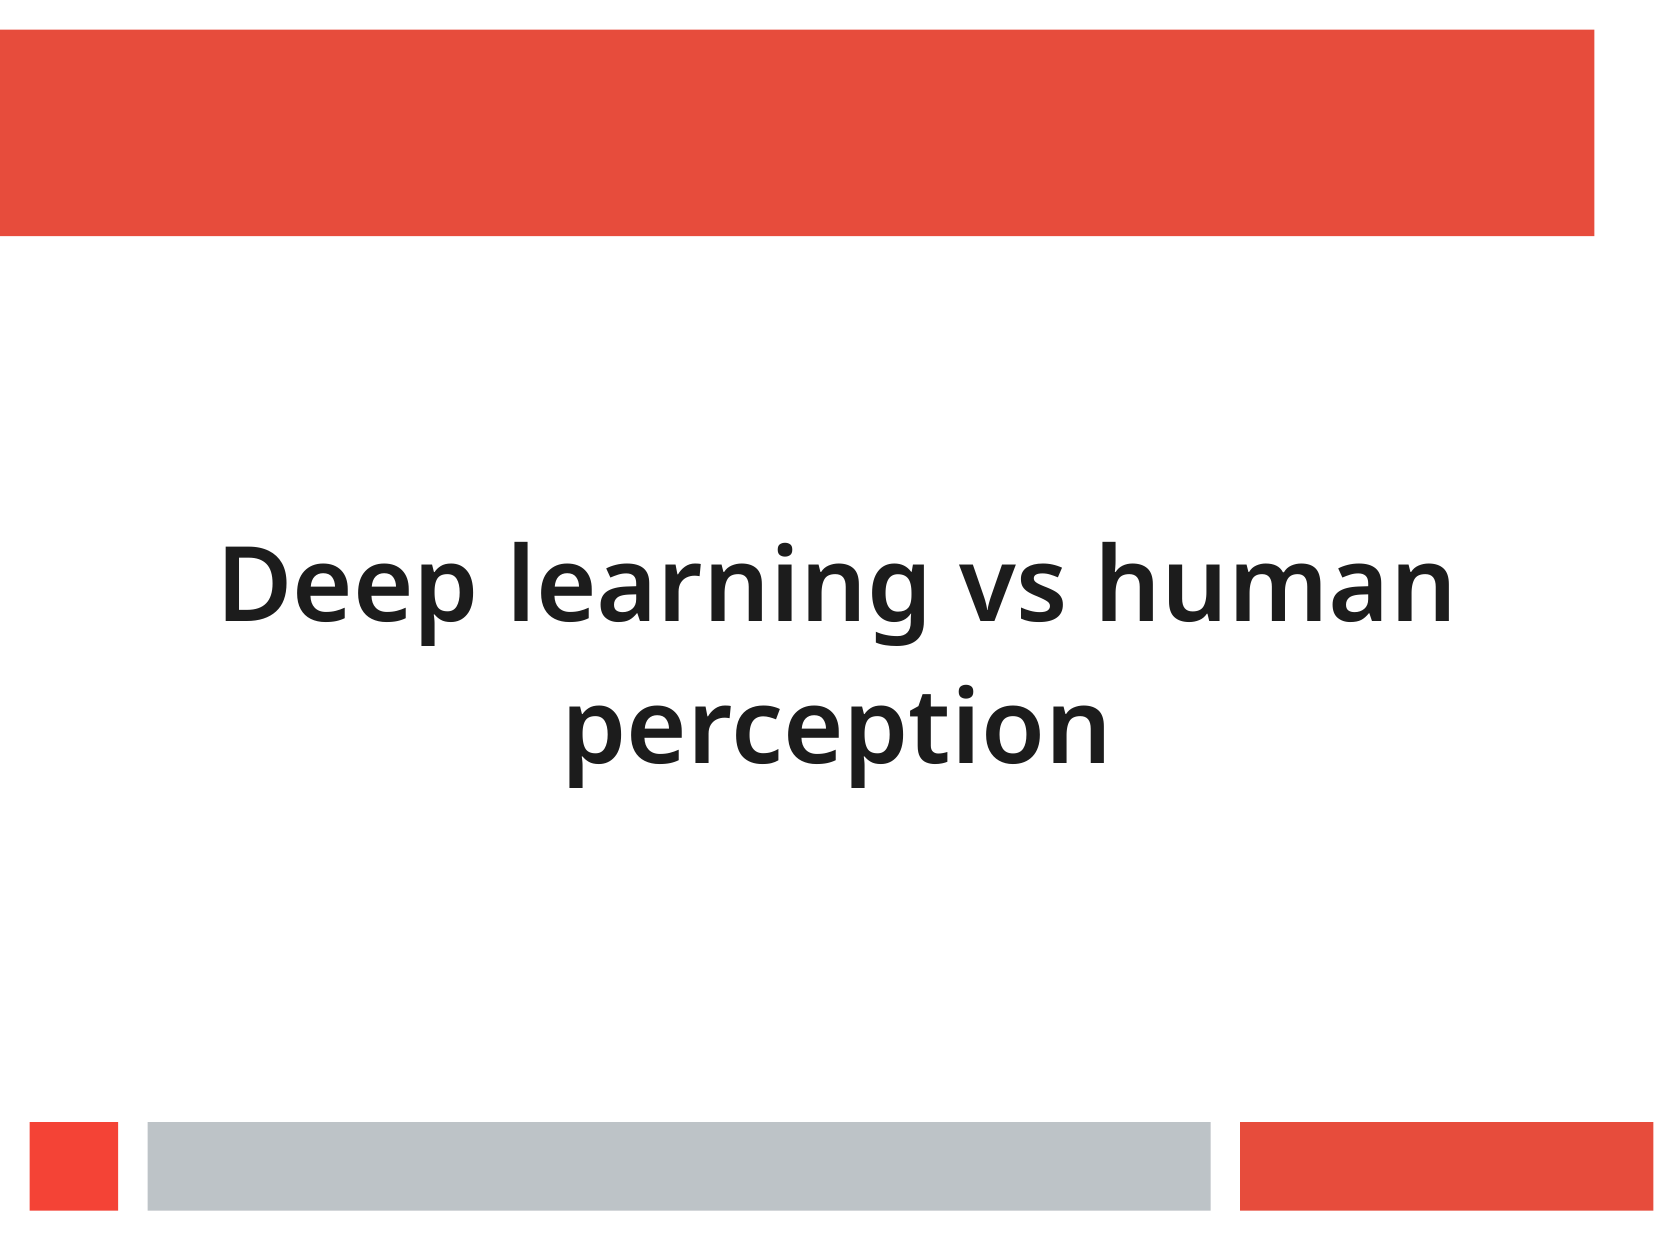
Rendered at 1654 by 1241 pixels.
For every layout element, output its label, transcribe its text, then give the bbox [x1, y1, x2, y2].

list Deep learning vs human perception [84, 510, 1591, 1241]
